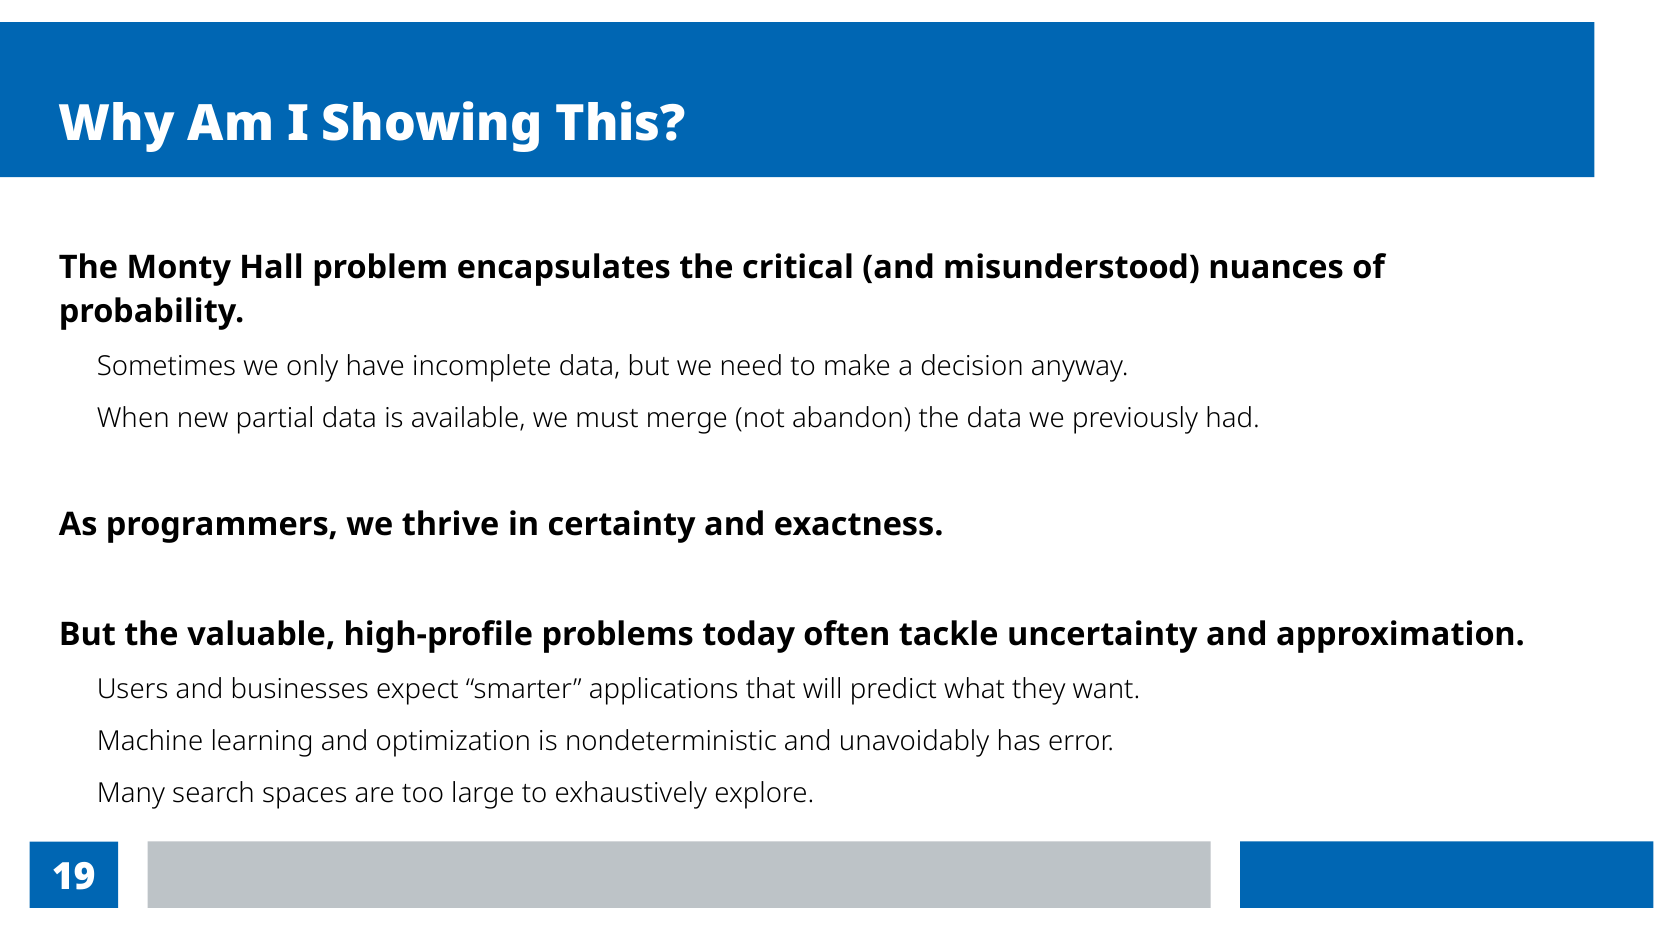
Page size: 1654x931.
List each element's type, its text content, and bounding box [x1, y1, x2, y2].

text_box [59, 243, 1565, 820]
title Why Am I Showing This? [59, 44, 1595, 156]
